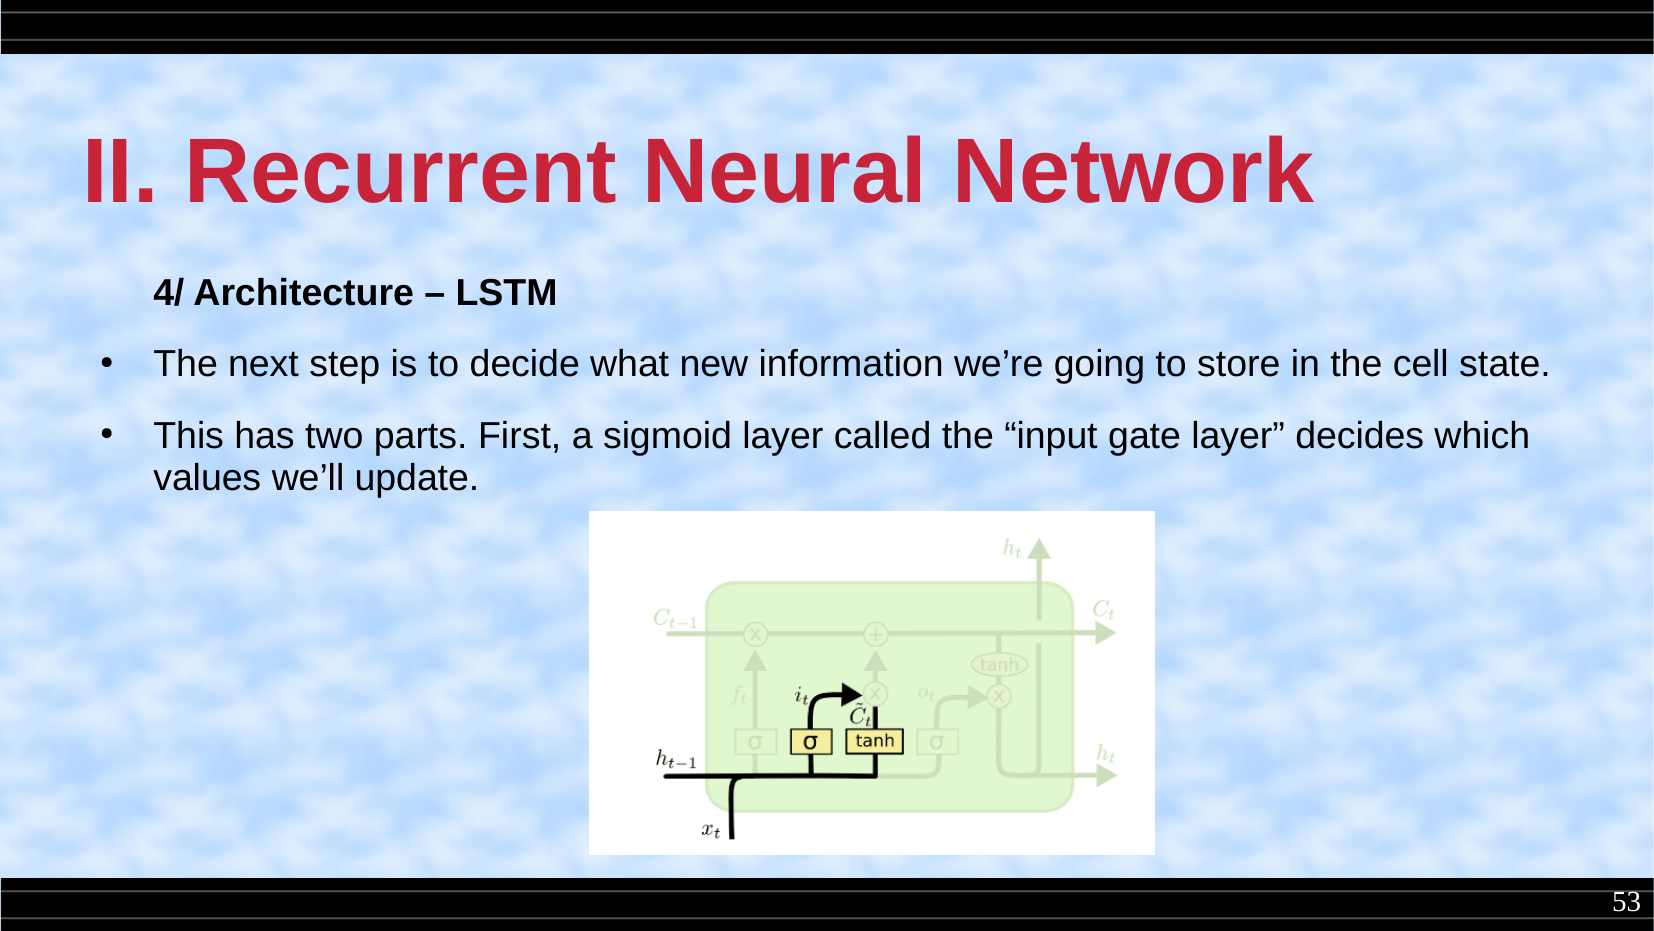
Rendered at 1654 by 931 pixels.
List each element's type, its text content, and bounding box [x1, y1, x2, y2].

picture [0, 0, 1654, 931]
list 4/ Architecture – LSTM The next step is to decide what new information we’re going to store in the cell state. This has two parts. First, a sigmoid layer called the “input gate layer” decides which values we’ll update. [82, 271, 1571, 757]
title II. Recurrent Neural Network [82, 92, 1571, 248]
